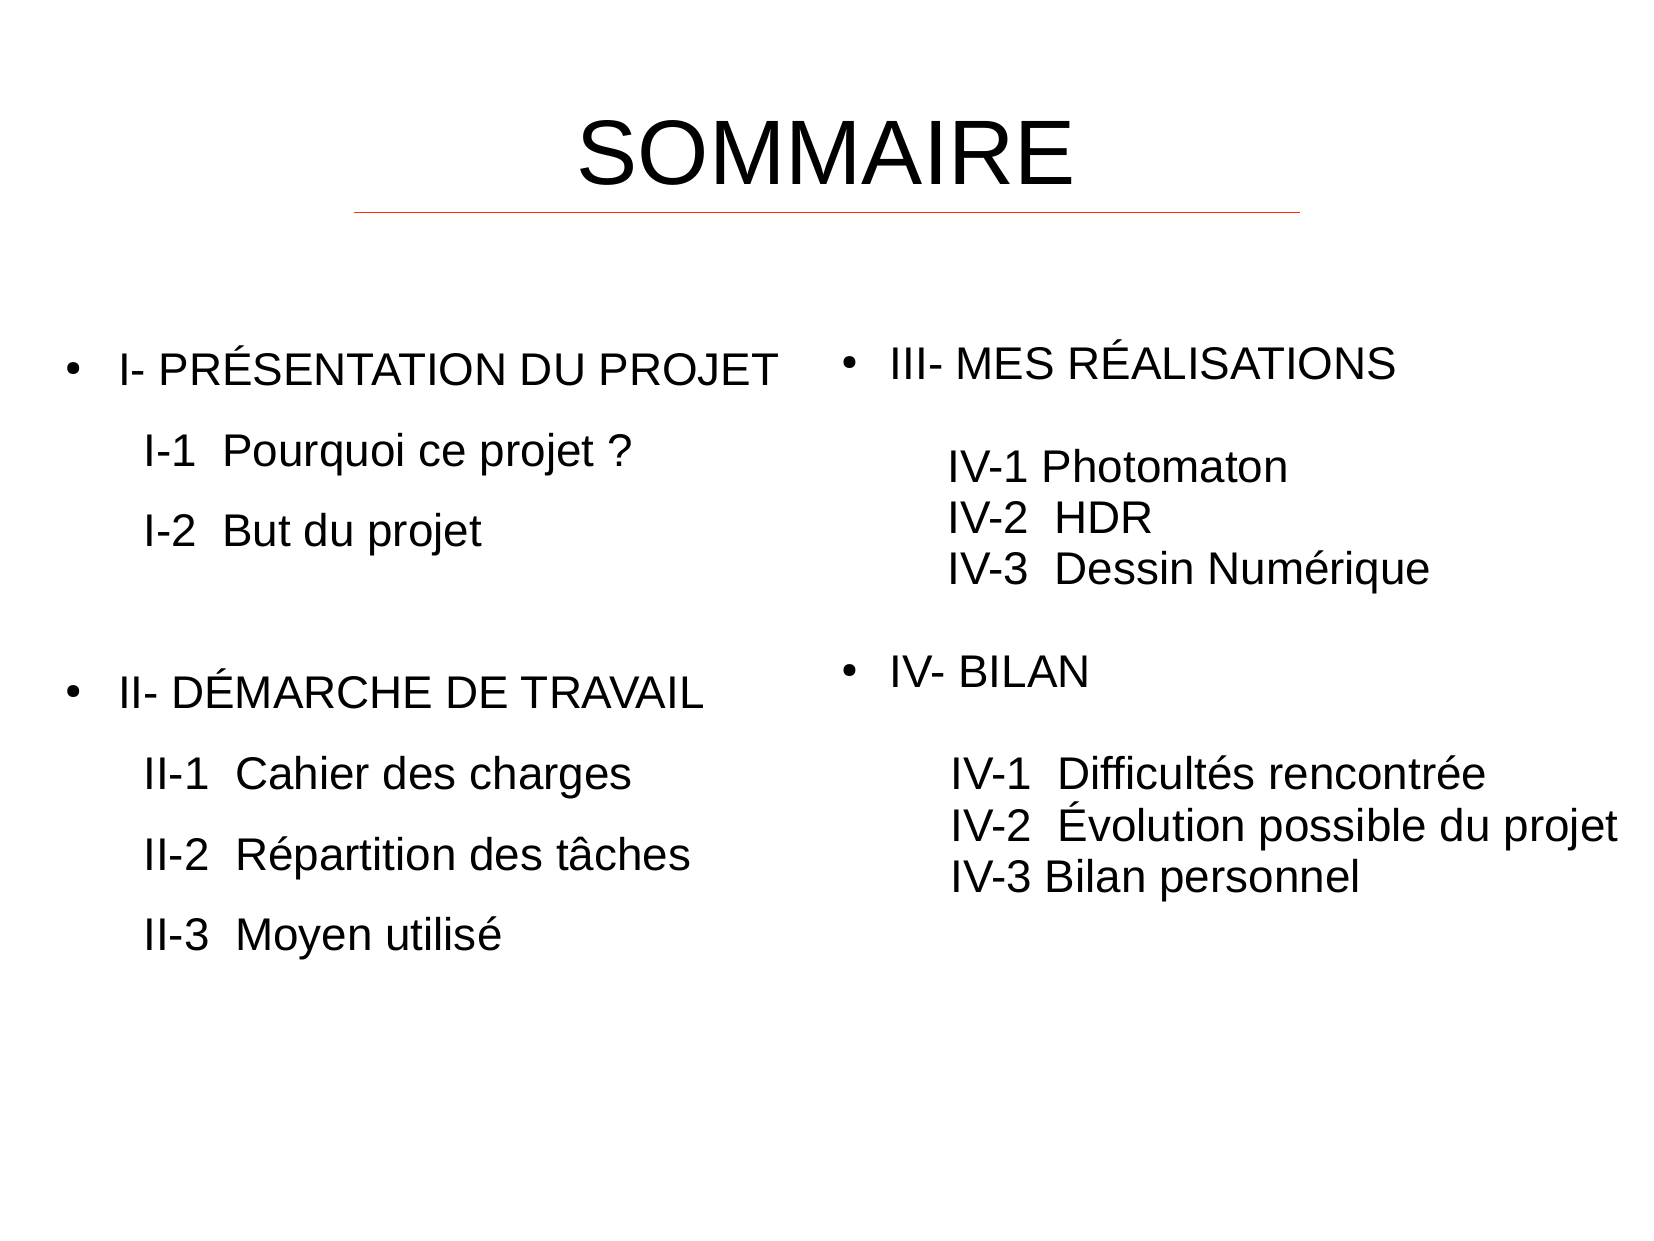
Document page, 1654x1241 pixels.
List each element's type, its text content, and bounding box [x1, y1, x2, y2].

title SOMMAIRE [82, 49, 1571, 257]
list I- PRÉSENTATION DU PROJET I-1 Pourquoi ce projet ? I-2 But du projet II- DÉMARCHE DE TRAVAIL II-1 Cahier des charges II-2 Répartition des tâches II-3 Moyen utilisé [47, 343, 1630, 1158]
text_box III- MES RÉALISATIONS IV-1 Photomaton IV-2 HDR IV-3 Dessin Numérique IV- BILAN IV-1 Difficultés rencontrée IV-2 Évolution possible du projet IV-3 Bilan personnel [826, 330, 1654, 910]
